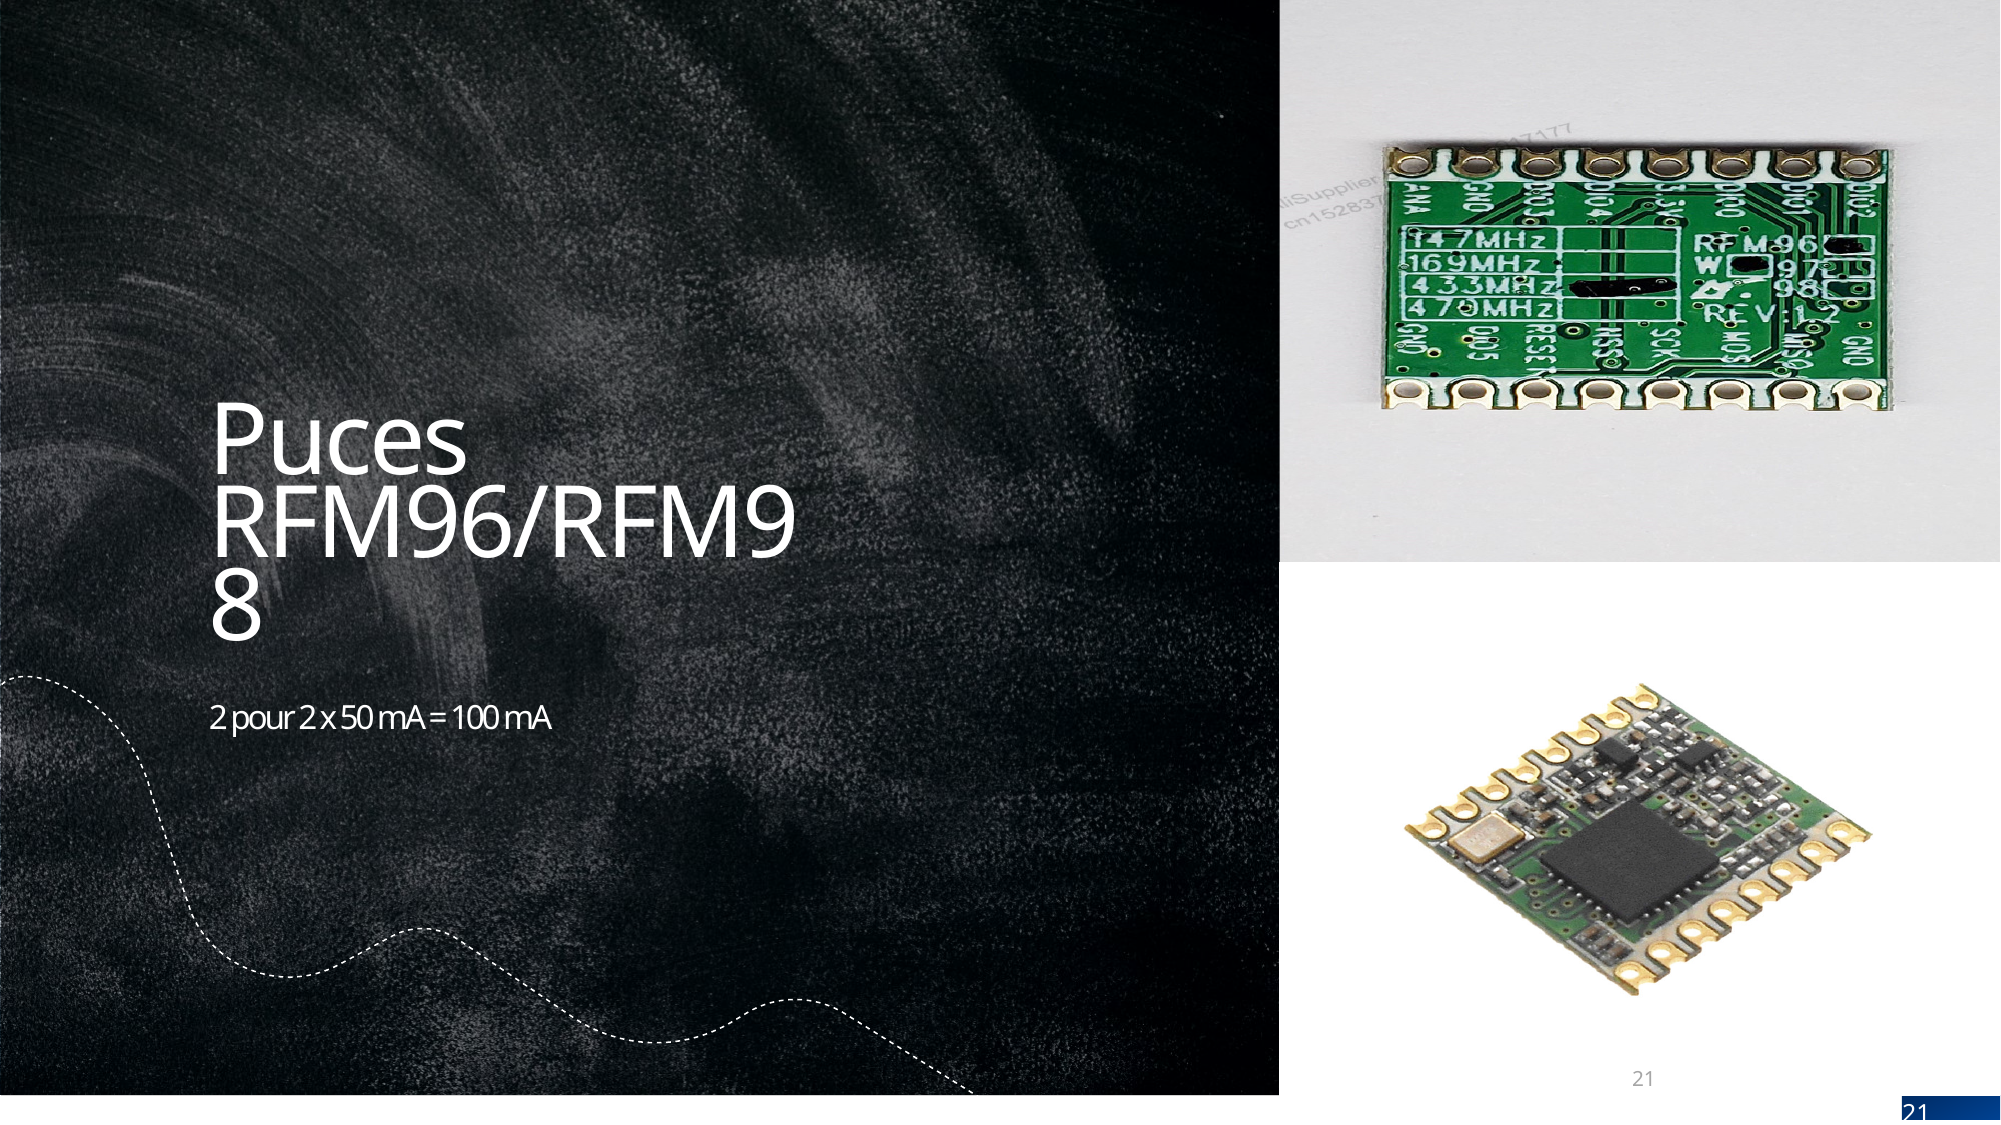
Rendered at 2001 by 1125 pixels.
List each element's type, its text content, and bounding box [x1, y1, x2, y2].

text_box [1901, 1096, 2000, 1120]
text_box [1632, 1067, 1910, 1093]
picture [1279, 0, 2000, 1096]
subtitle 2 pour 2 x 50 mA = 100 mA [208, 692, 826, 811]
title Puces RFM96/RFM98 [208, 407, 826, 661]
